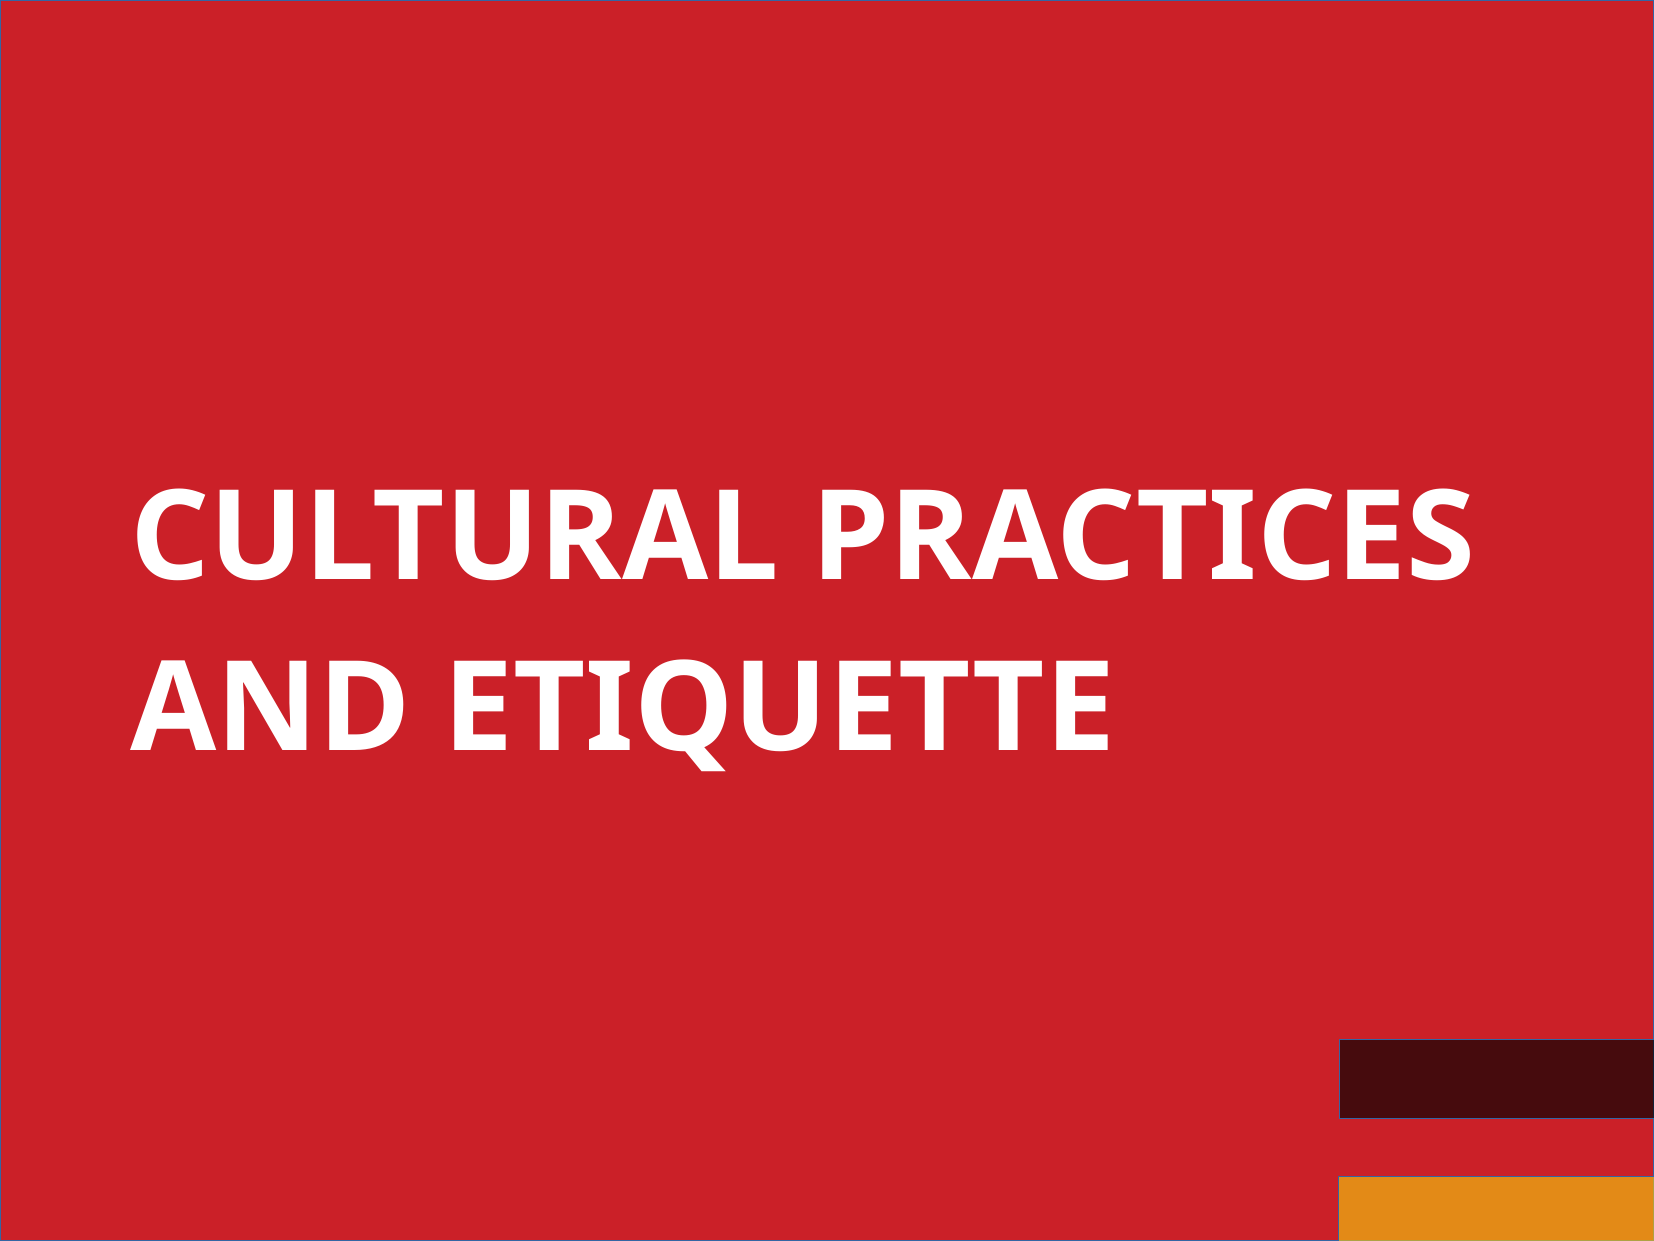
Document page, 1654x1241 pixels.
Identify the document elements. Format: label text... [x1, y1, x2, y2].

text_box CULTURAL PRACTICES AND ETIQUETTE [115, 438, 1542, 735]
text_box [0, 0, 1654, 1241]
